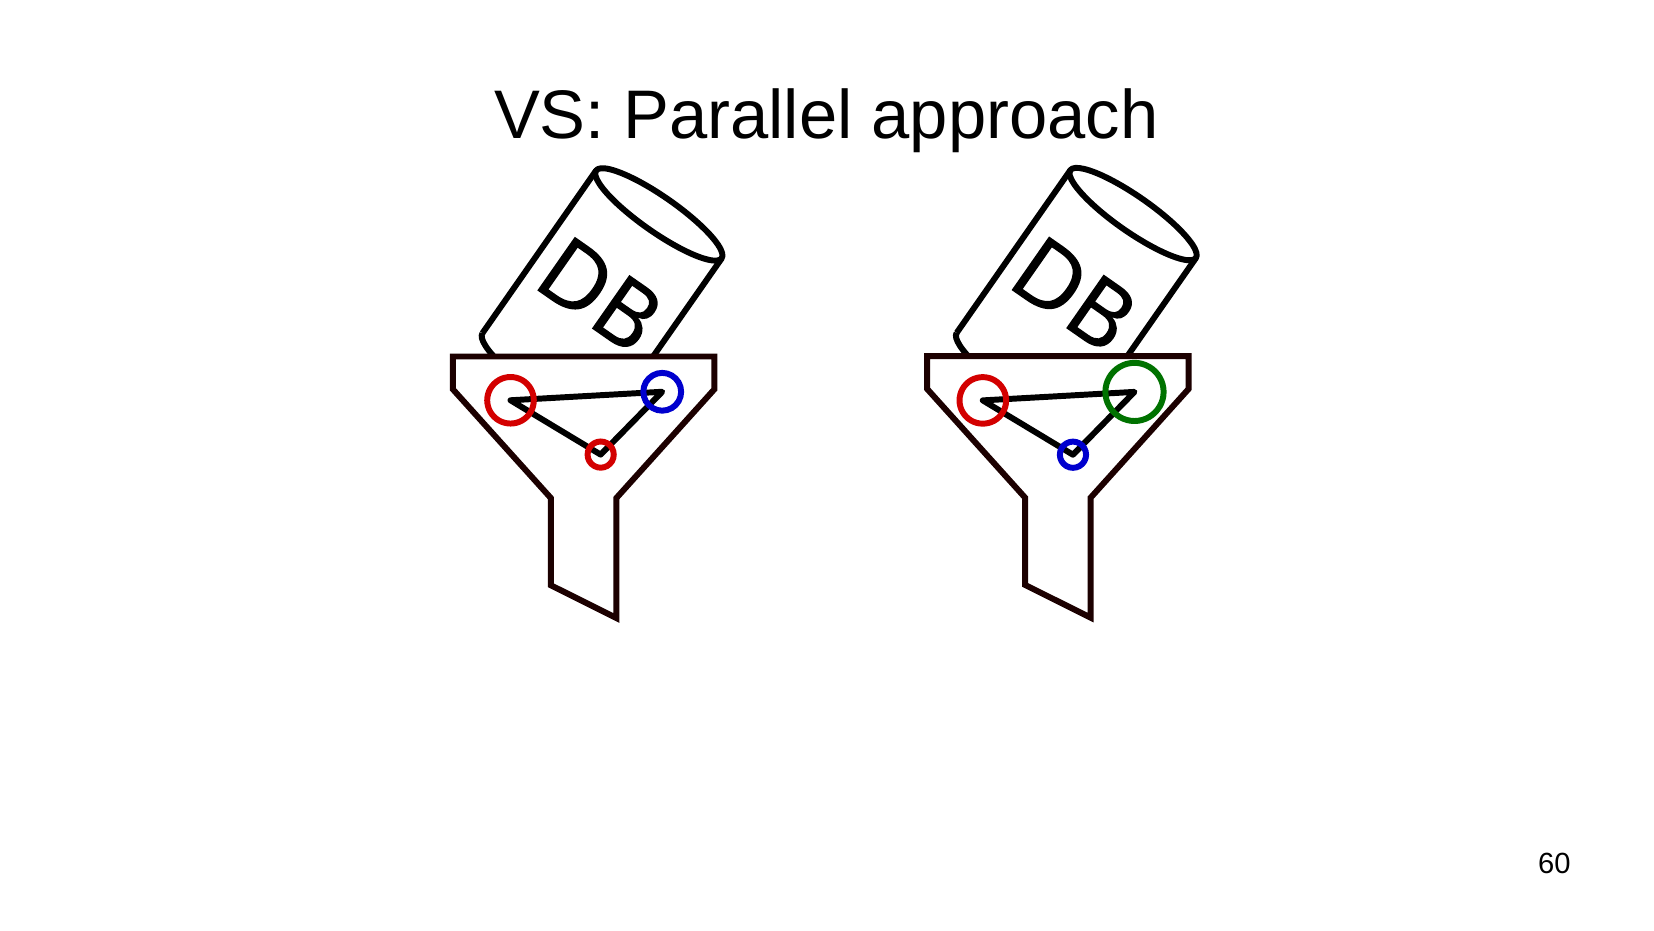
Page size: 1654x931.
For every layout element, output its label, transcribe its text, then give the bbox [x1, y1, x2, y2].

picture [449, 164, 1200, 905]
title VS: Parallel approach [82, 36, 1571, 193]
